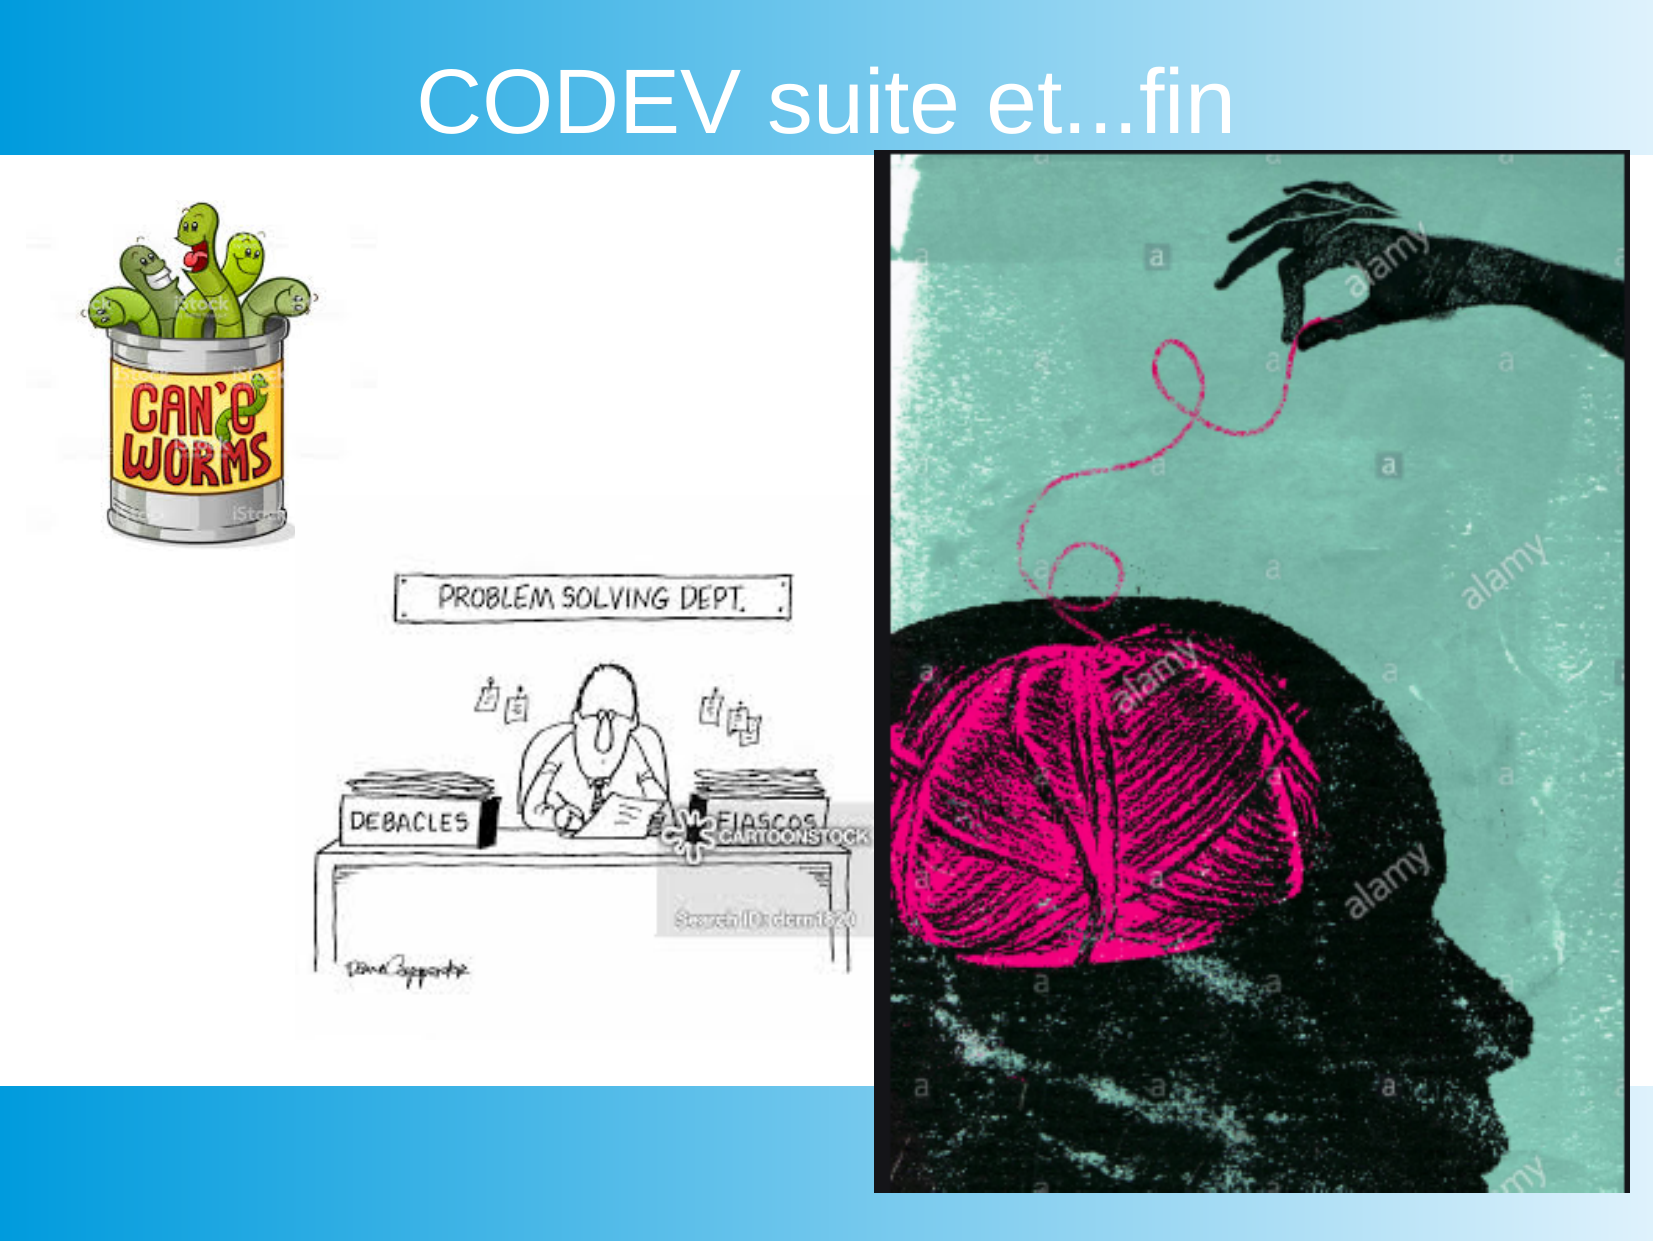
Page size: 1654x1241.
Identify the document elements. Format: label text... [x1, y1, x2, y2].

picture [26, 150, 1630, 1193]
title CODEV suite et...fin [82, 49, 1571, 155]
